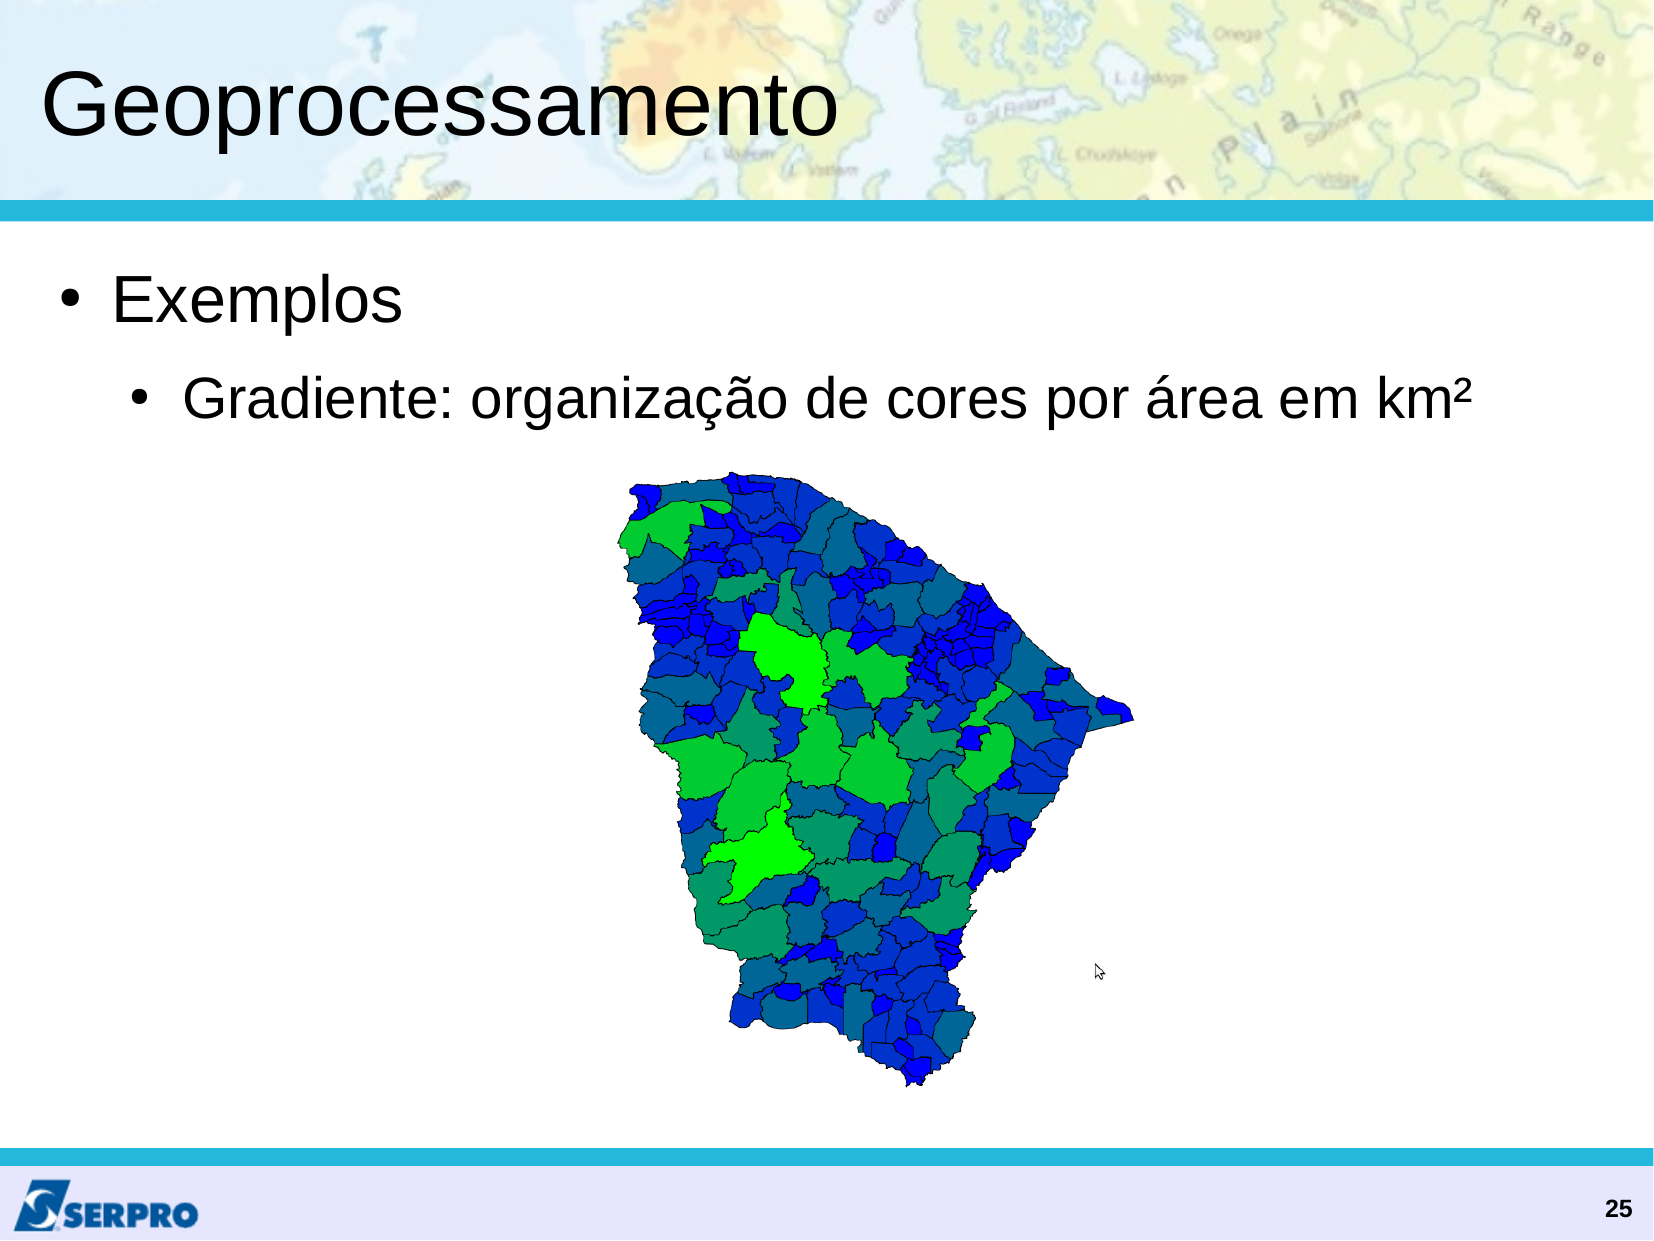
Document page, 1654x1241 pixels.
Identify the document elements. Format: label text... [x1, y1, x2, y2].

title Geoprocessamento [40, 49, 1614, 159]
list Exemplos Gradiente: organização de cores por área em km² [40, 261, 1616, 436]
picture [10, 1177, 201, 1235]
picture [570, 466, 1145, 1094]
